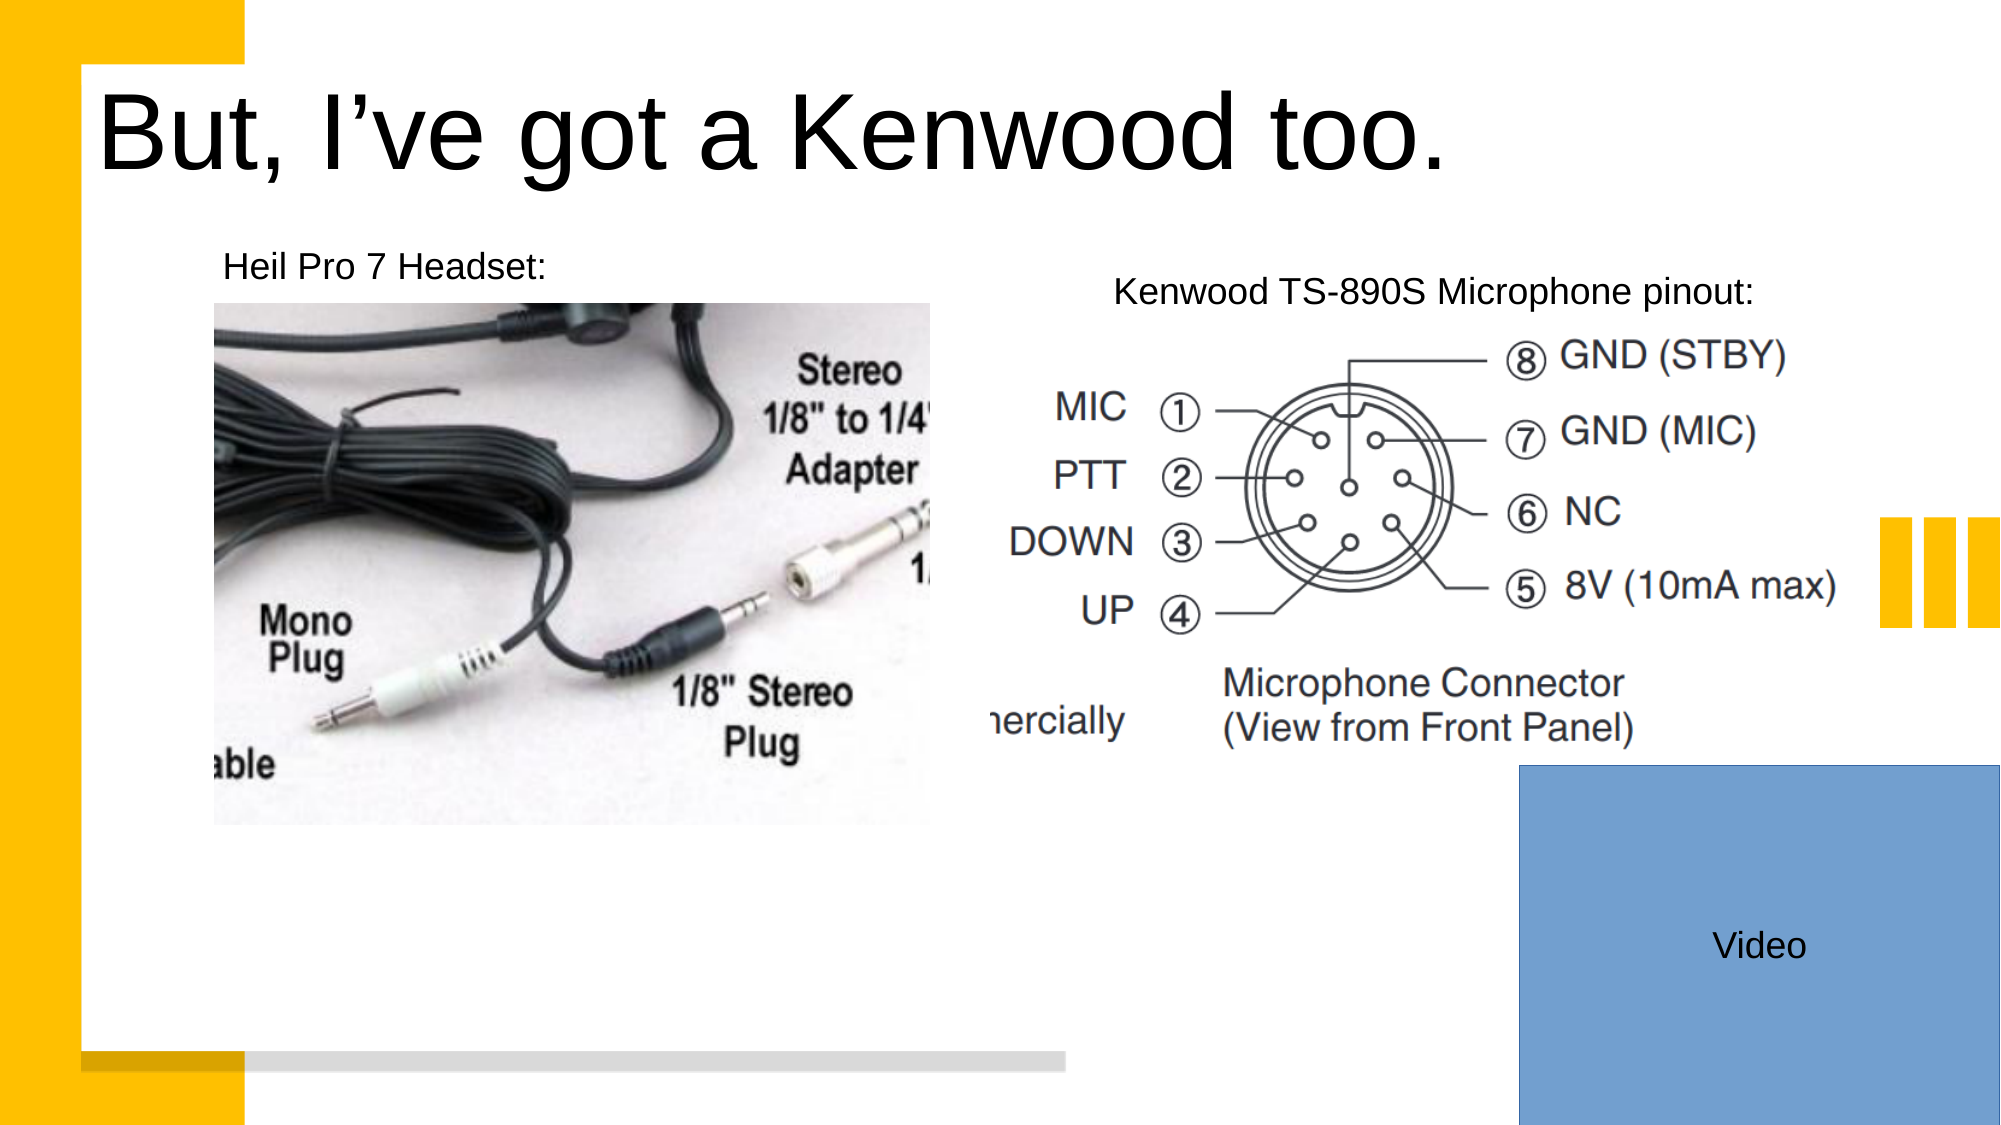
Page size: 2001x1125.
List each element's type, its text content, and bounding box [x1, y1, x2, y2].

text_box Heil Pro 7 Headset: [207, 238, 563, 296]
picture [990, 319, 1851, 766]
text_box But, I’ve got a Kenwood too. [81, 64, 1921, 201]
picture [214, 303, 931, 826]
text_box Video [1519, 765, 2000, 1125]
text_box Kenwood TS-890S Microphone pinout: [1098, 262, 1771, 319]
text_box [0, 0, 2000, 1125]
